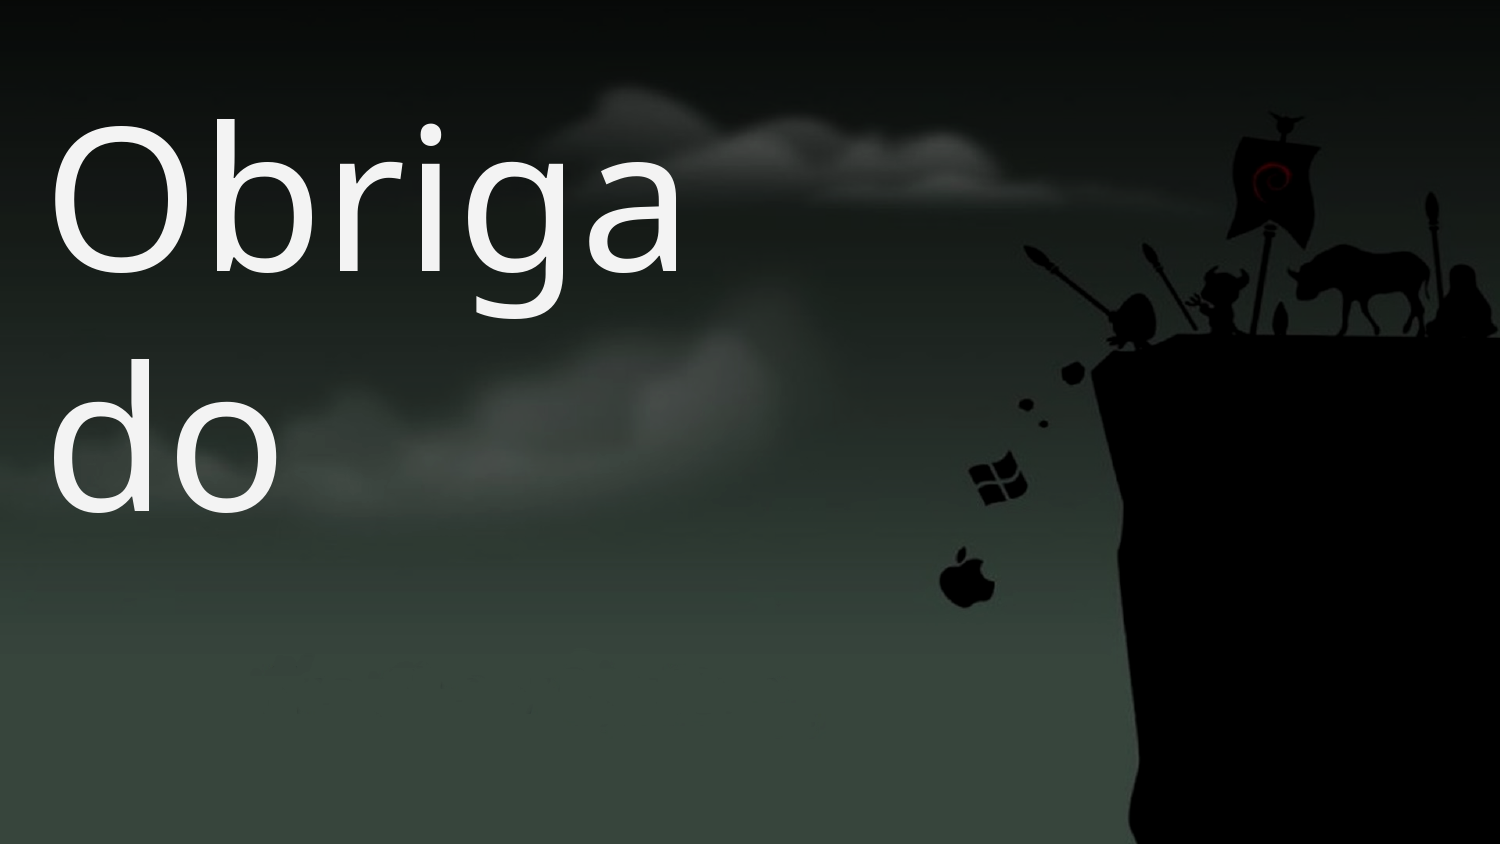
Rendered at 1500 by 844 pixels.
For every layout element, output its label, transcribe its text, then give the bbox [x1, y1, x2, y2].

text_box Obrigado [28, 56, 767, 335]
picture [0, 0, 1500, 844]
